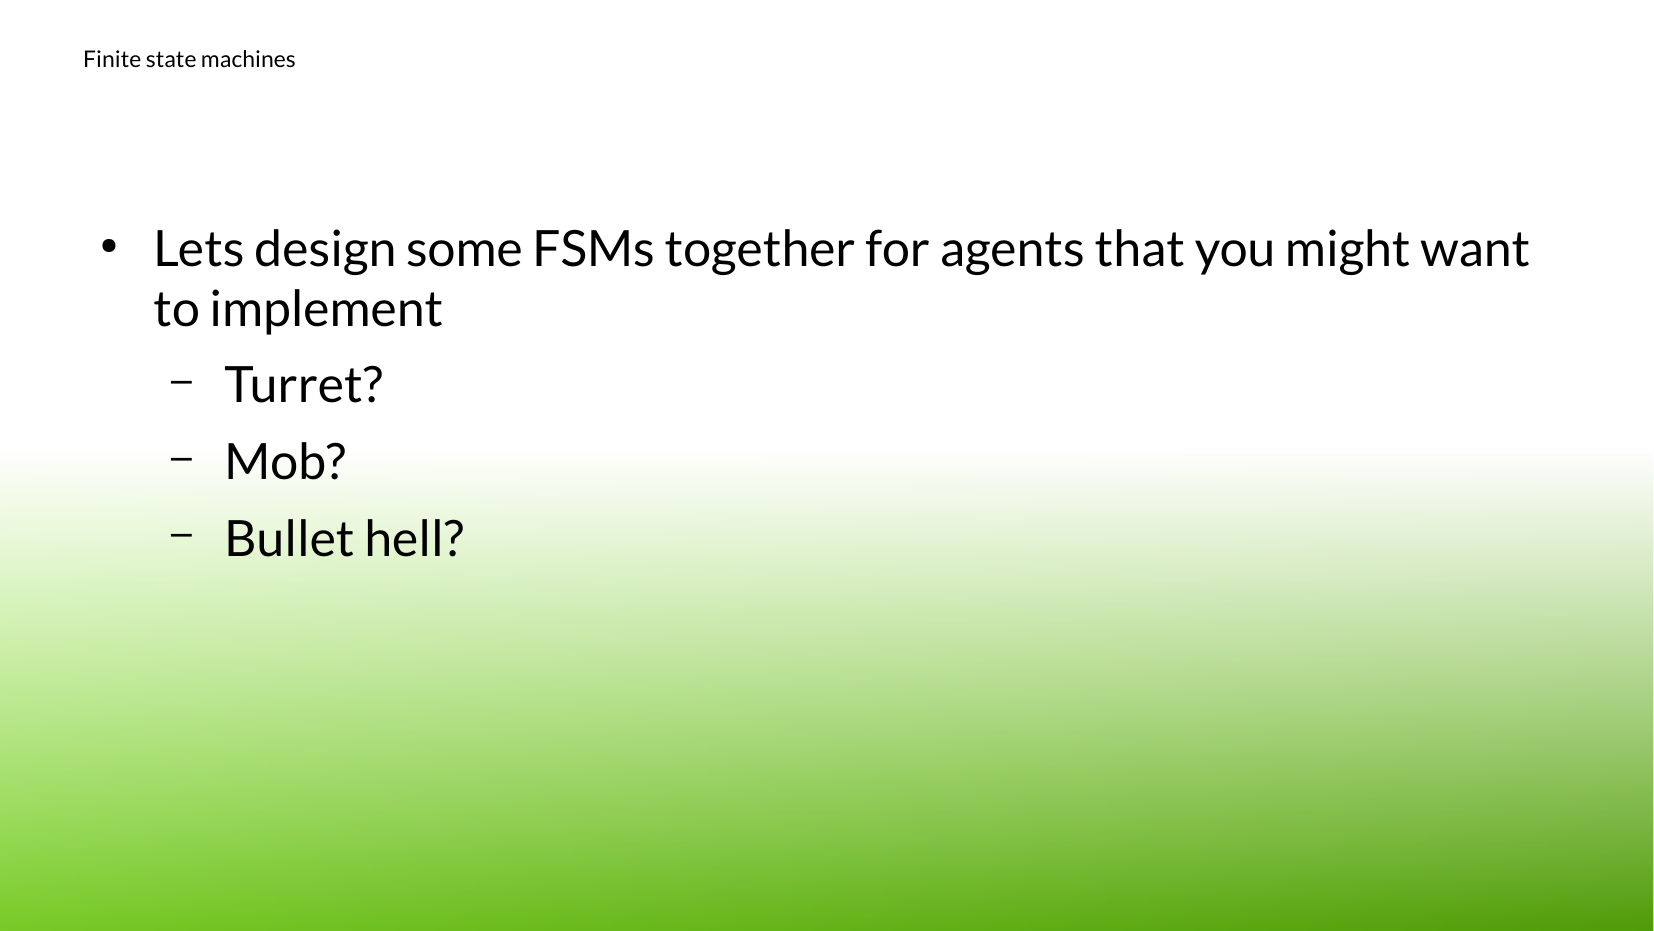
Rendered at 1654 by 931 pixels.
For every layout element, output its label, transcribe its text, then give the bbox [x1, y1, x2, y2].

list Lets design some FSMs together for agents that you might want to implement Turret? Mob? Bullet hell? [82, 217, 1571, 839]
title Finite state machines [83, 0, 1571, 119]
text_box [0, 448, 1654, 931]
